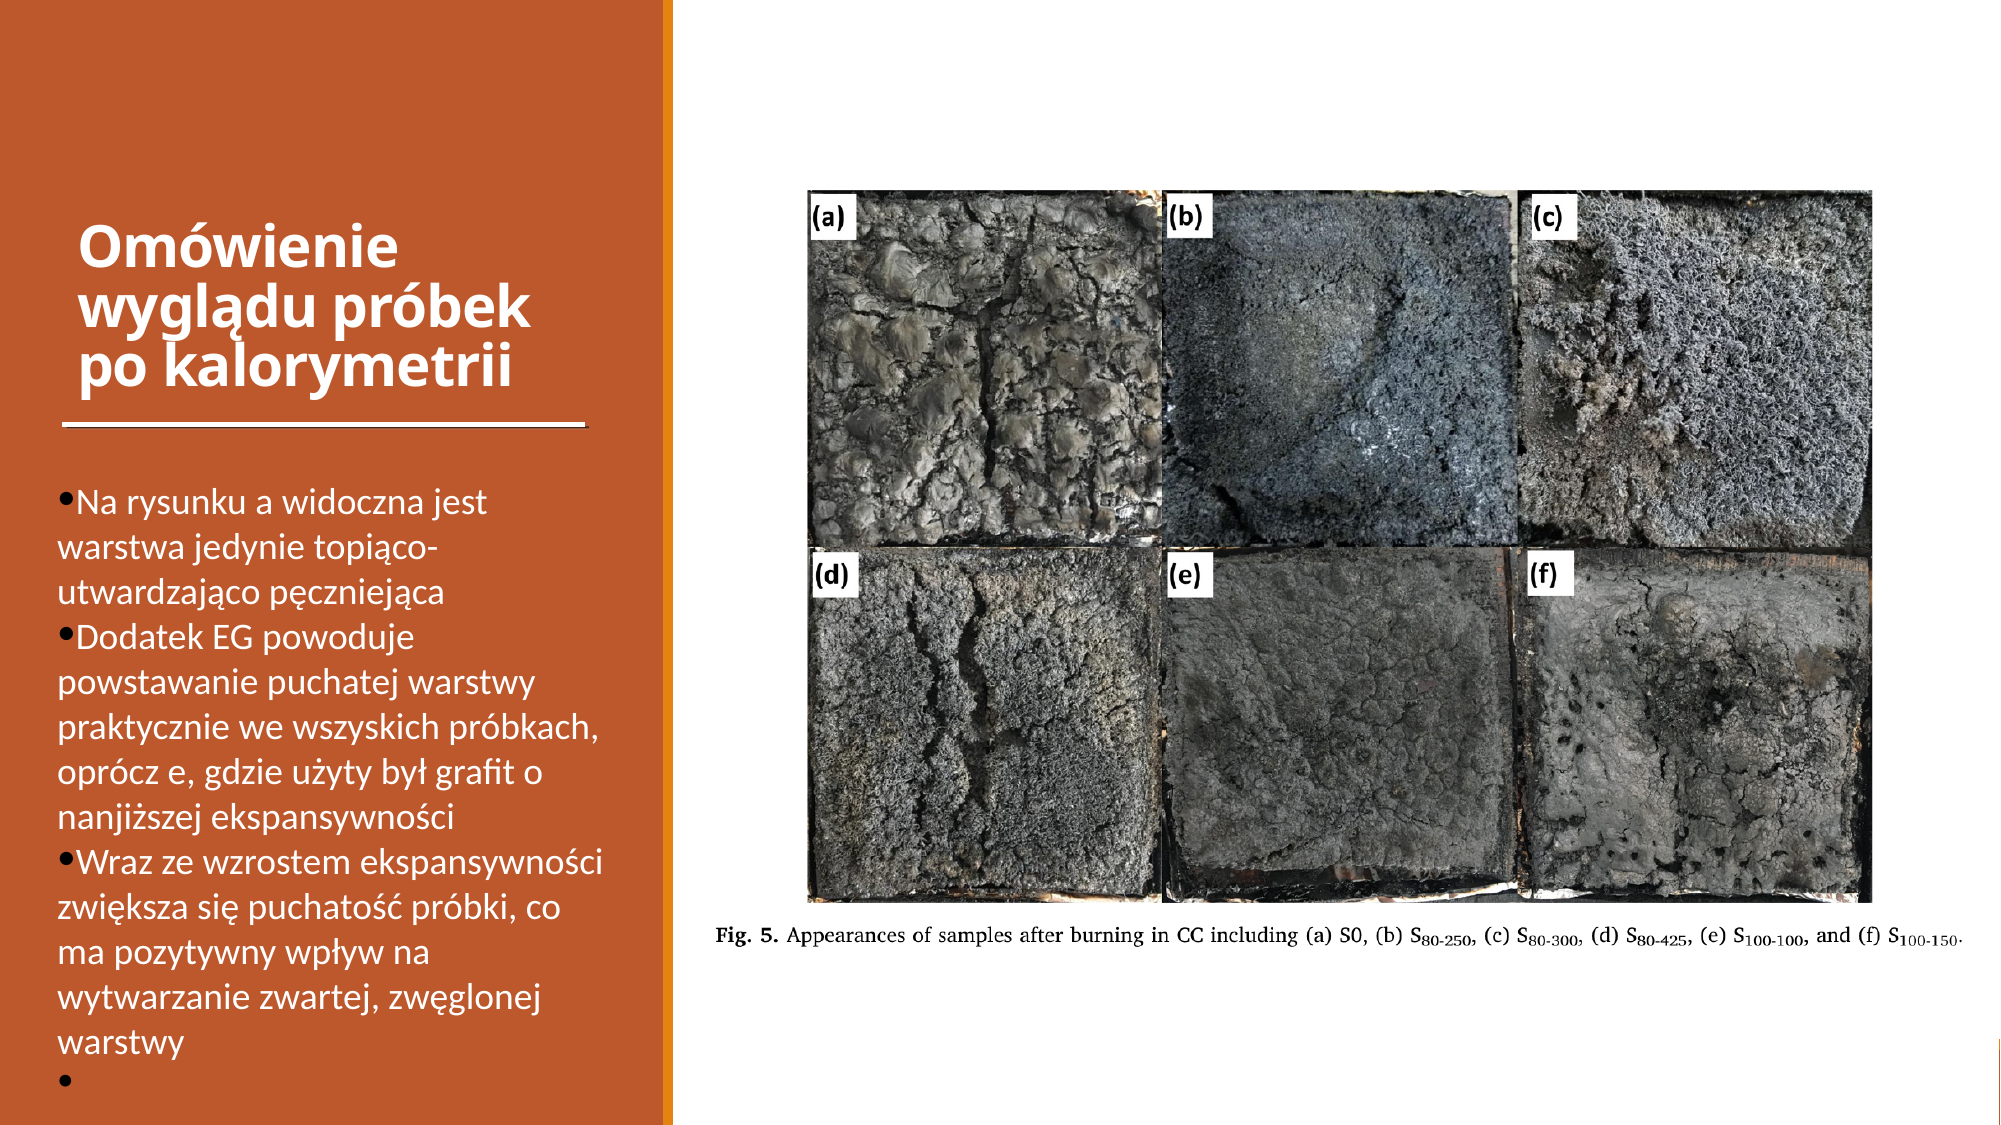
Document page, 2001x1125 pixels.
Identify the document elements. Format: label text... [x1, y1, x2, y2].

picture [700, 170, 1979, 969]
text_box [0, 0, 2000, 1125]
title Omówienie wyglądu próbek po kalorymetrii [62, 60, 624, 406]
text_box Na rysunku a widoczna jest warstwa jedynie topiąco-utwardzająco pęczniejąca Dodatek EG powoduje powstawanie puchatej warstwy praktycznie we wszyskich próbkach, oprócz e, gdzie użyty był grafit o nanjiższej ekspansywności Wraz ze wzrostem ekspansywności zwiększa się puchatość próbki, co ma pozytywny wpływ na wytwarzanie zwartej, zwęglonej warstwy [42, 469, 624, 1116]
